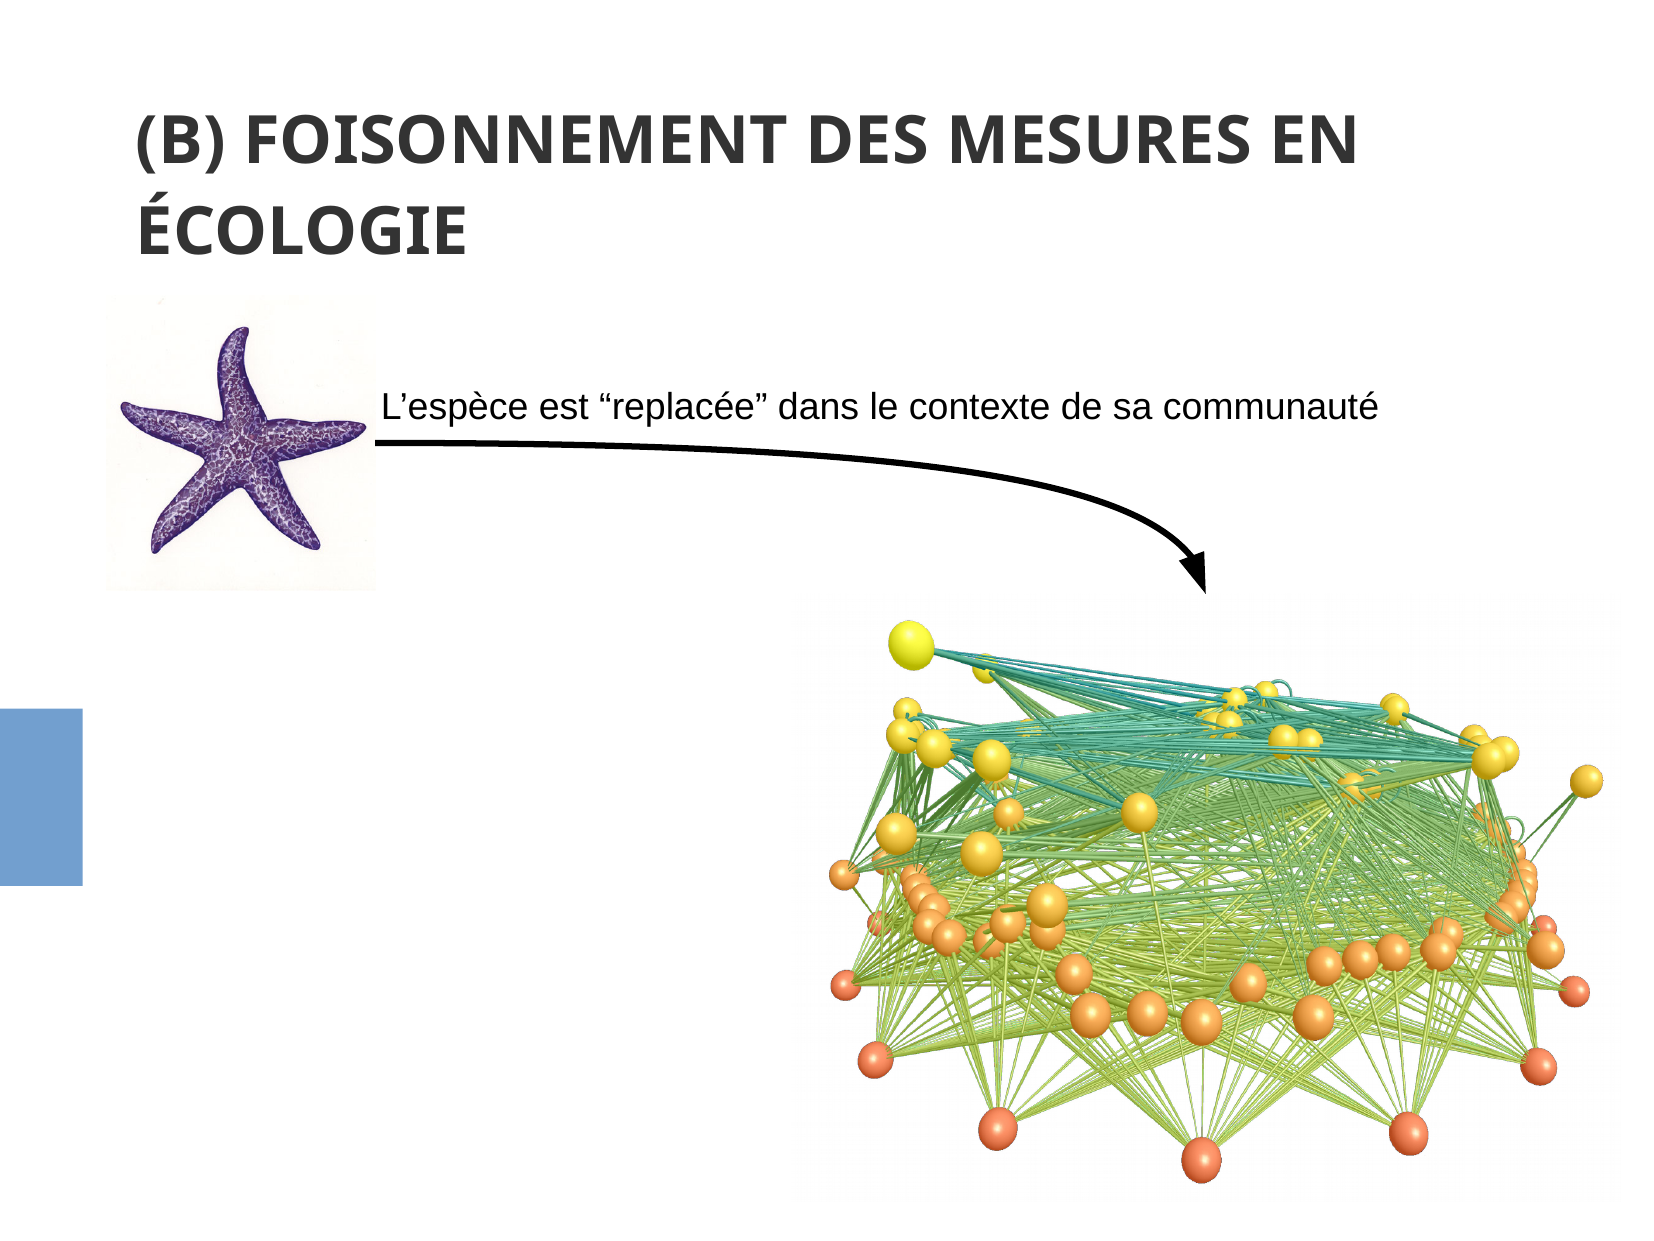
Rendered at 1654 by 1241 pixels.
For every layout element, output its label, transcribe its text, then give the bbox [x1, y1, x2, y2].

picture [791, 593, 1621, 1202]
picture [106, 295, 376, 591]
text_box L’espèce est “replacée” dans le contexte de sa communauté [366, 377, 1430, 477]
title (B) FOISONNEMENT DES MESURES EN ÉCOLOGIE [135, 64, 1542, 302]
